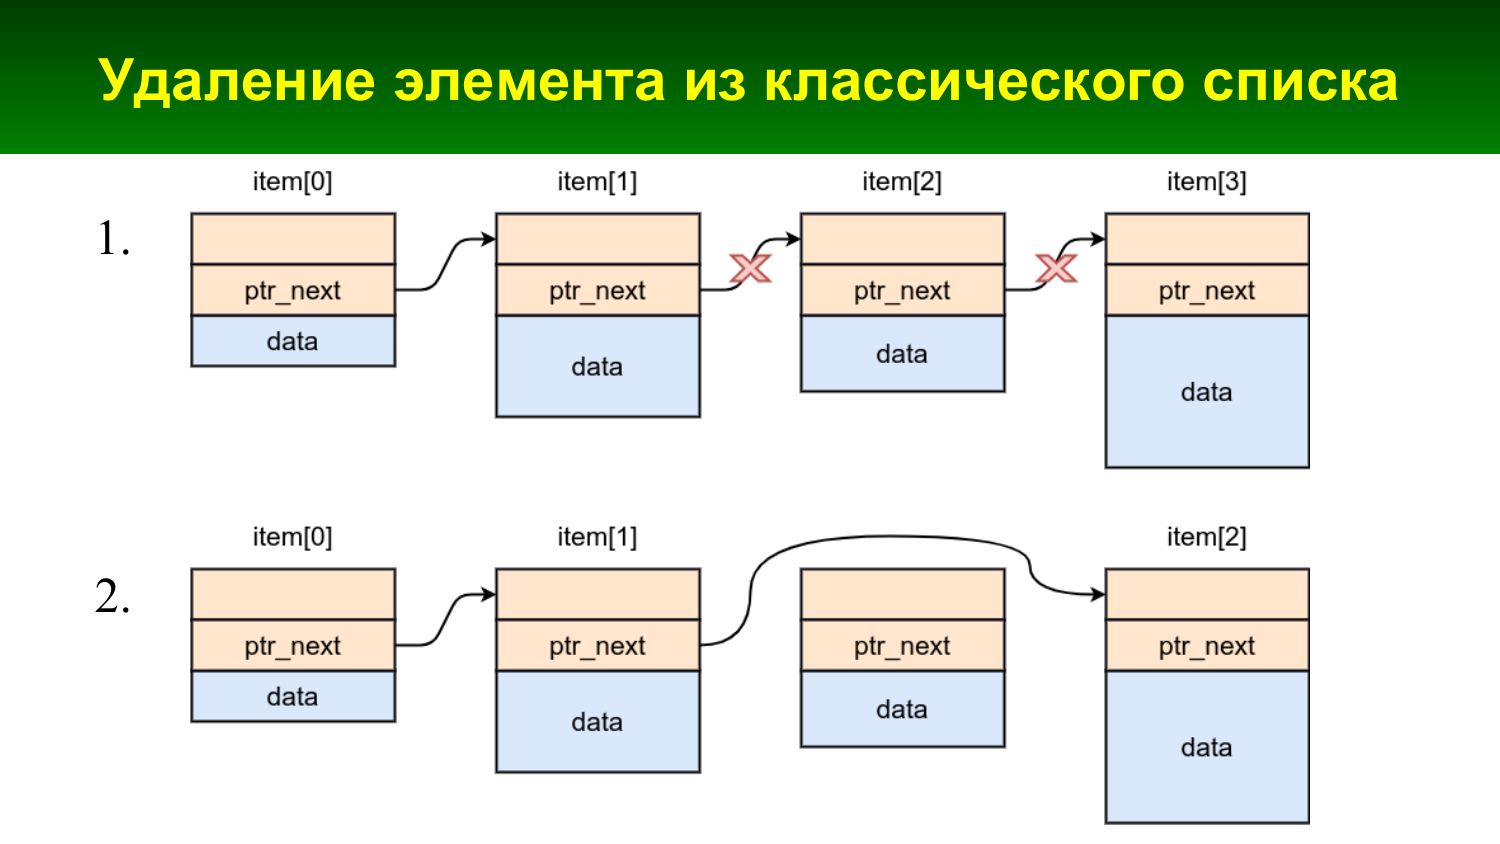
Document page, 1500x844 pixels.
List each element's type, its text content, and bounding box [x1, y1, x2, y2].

text_box 1. [94, 196, 147, 272]
title Удаление элемента из классического списка [75, 11, 1426, 142]
picture [190, 165, 1310, 825]
text_box 2. [94, 555, 147, 630]
